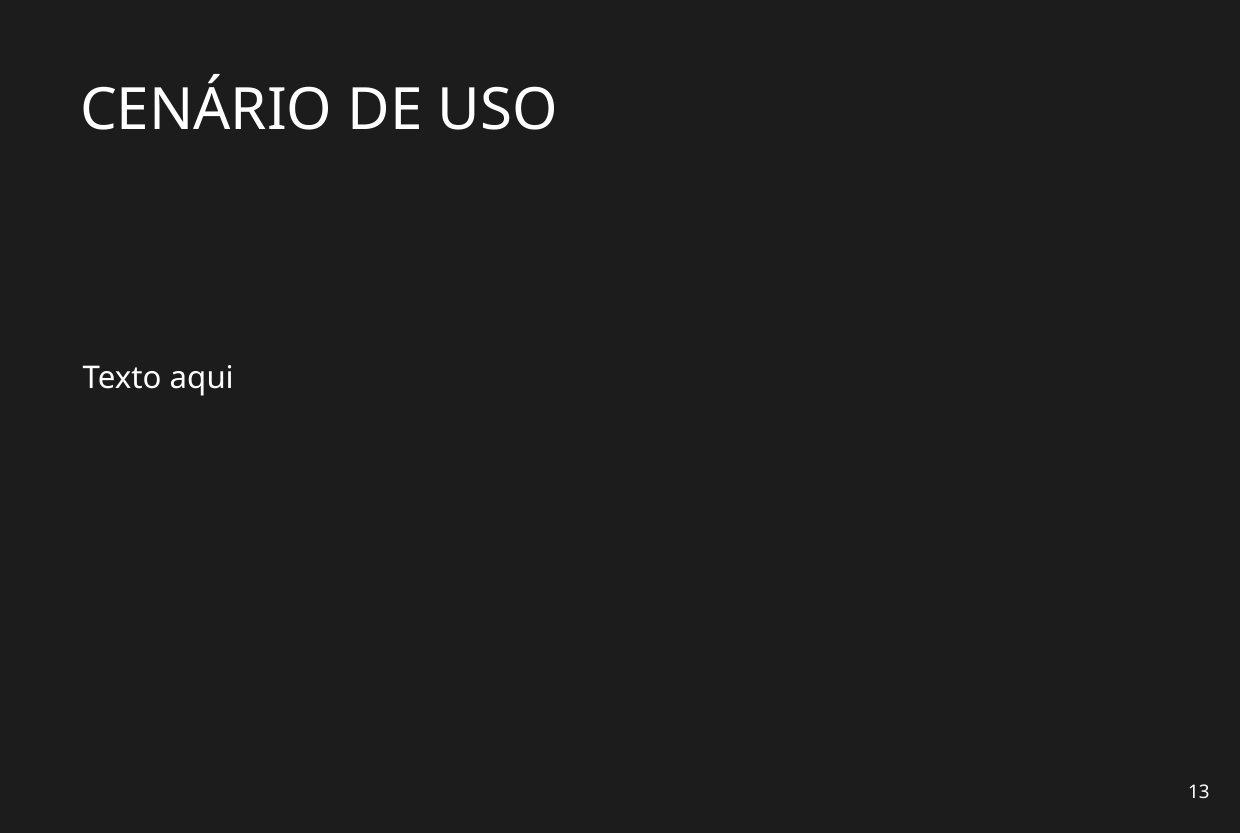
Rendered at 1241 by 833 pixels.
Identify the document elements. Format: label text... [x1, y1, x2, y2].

title 13 [1181, 778, 1217, 805]
text_box Texto aqui [82, 355, 1134, 537]
title CENÁRIO DE USO [80, 26, 1156, 188]
